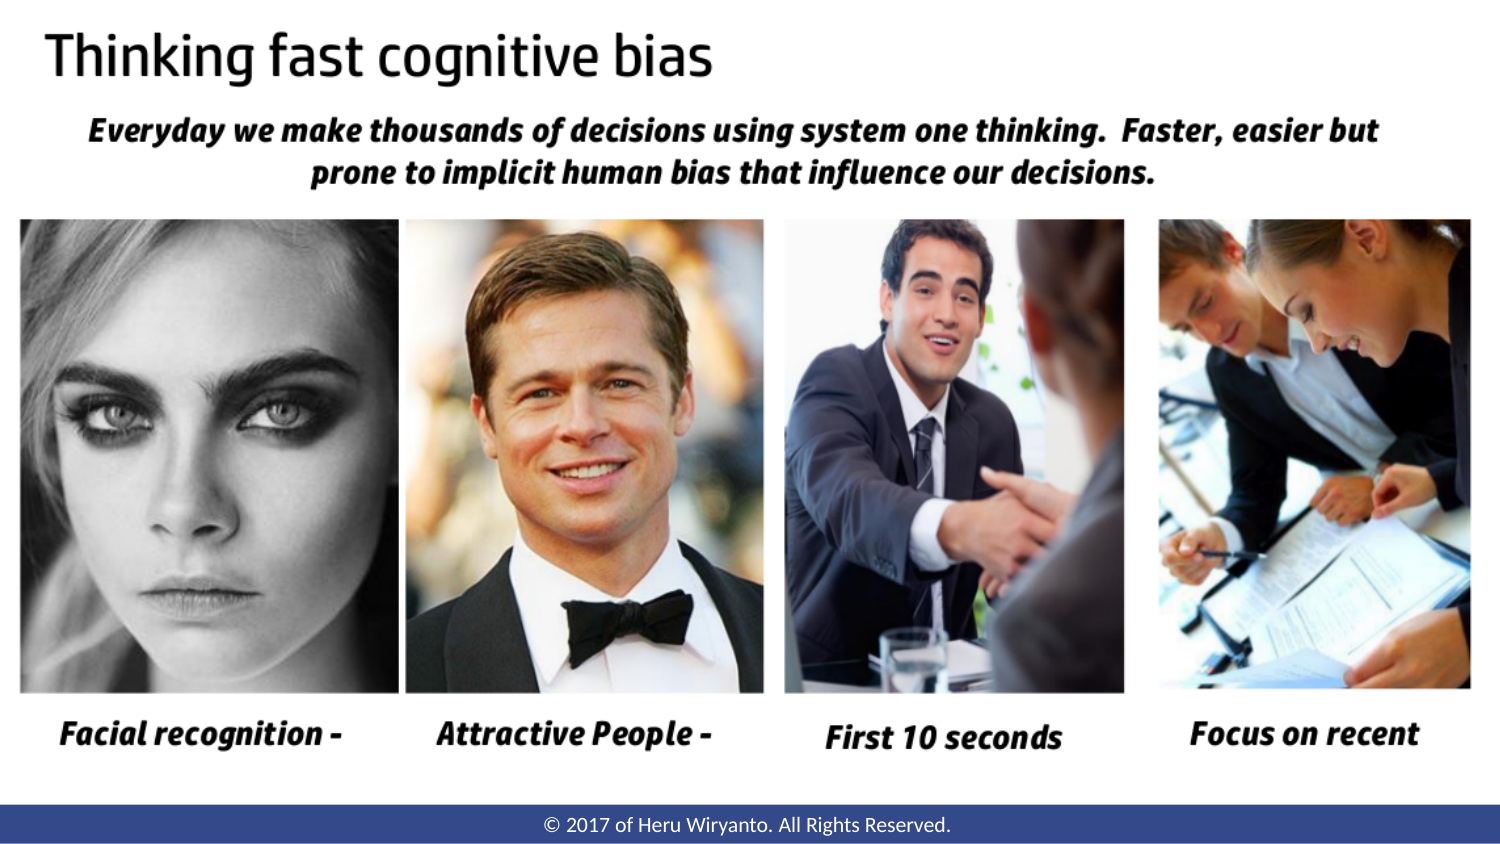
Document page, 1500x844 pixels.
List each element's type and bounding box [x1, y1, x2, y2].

picture [16, 21, 1494, 757]
